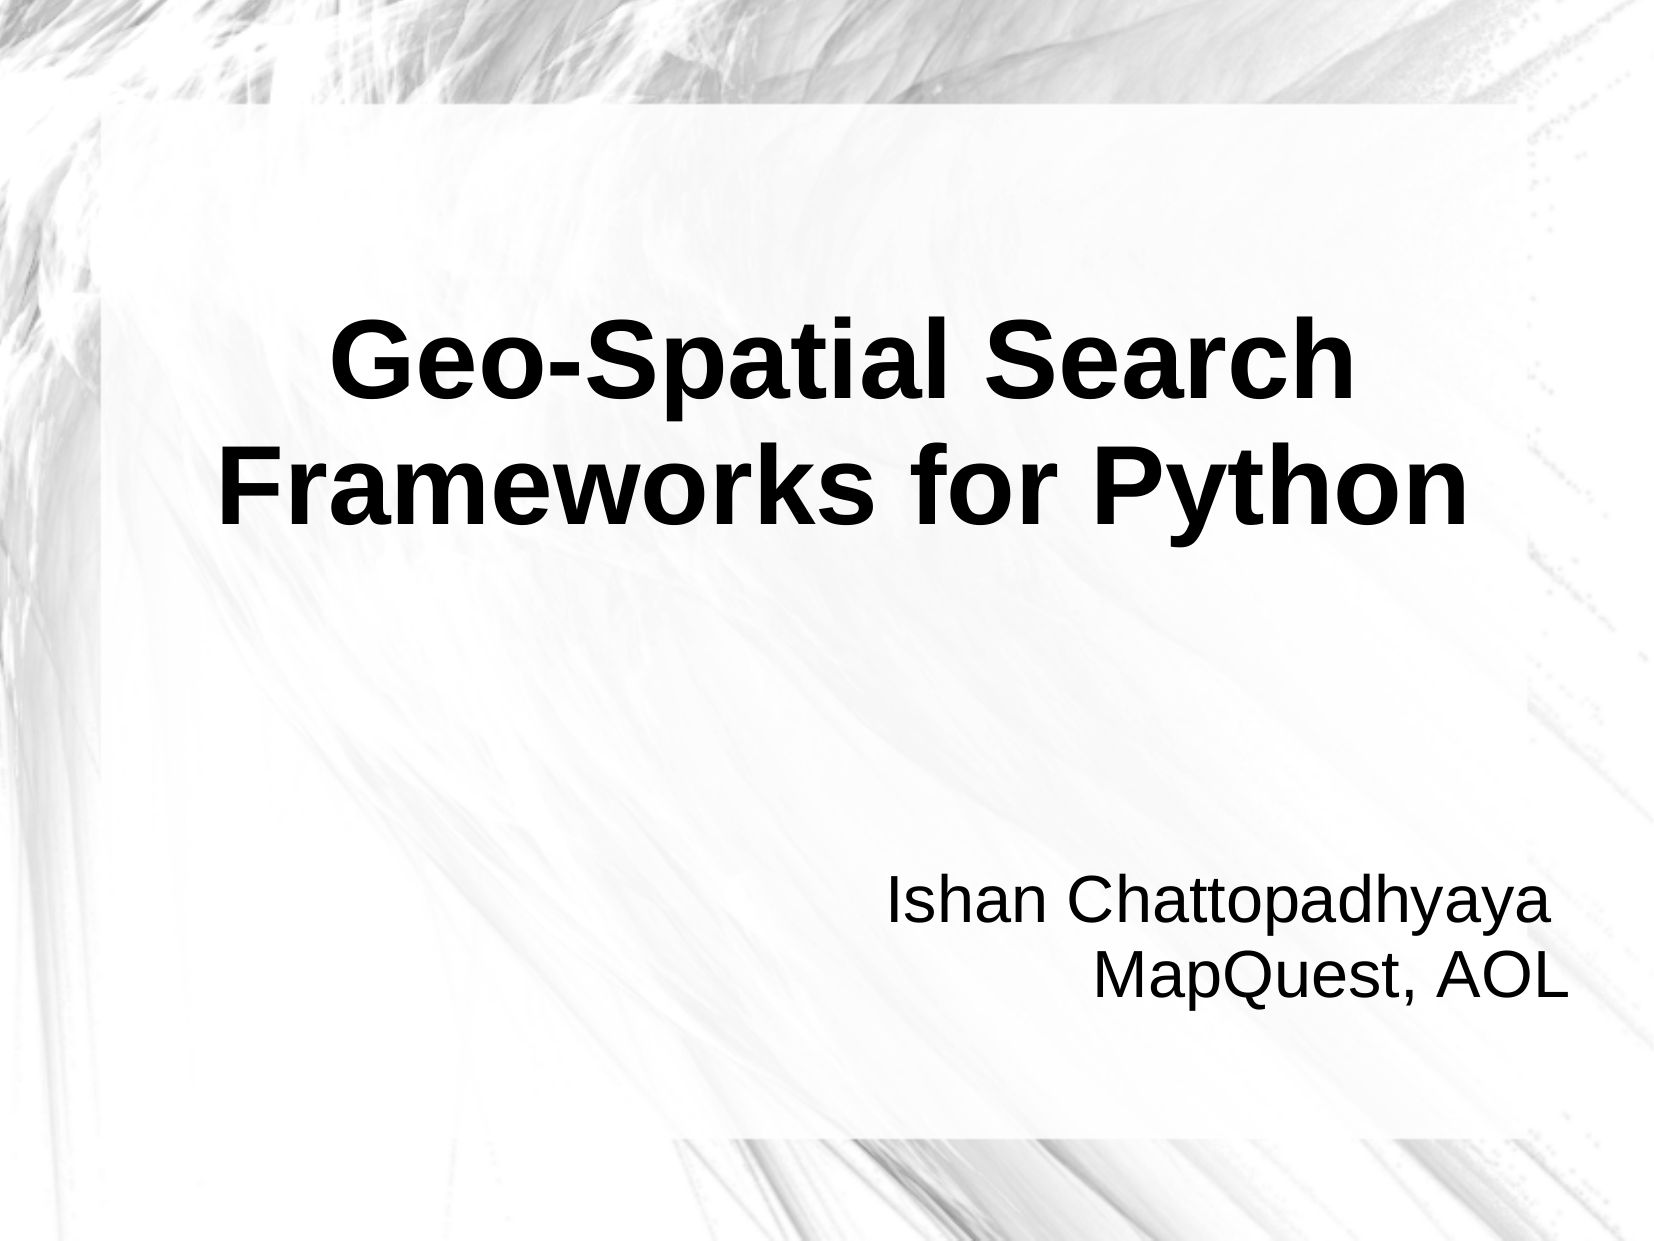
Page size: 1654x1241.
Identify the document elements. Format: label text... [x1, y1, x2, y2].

list Ishan Chattopadhyaya MapQuest, AOL [112, 862, 1571, 1013]
picture [0, 0, 1654, 1241]
title Geo-Spatial Search Frameworks for Python [150, 296, 1538, 548]
